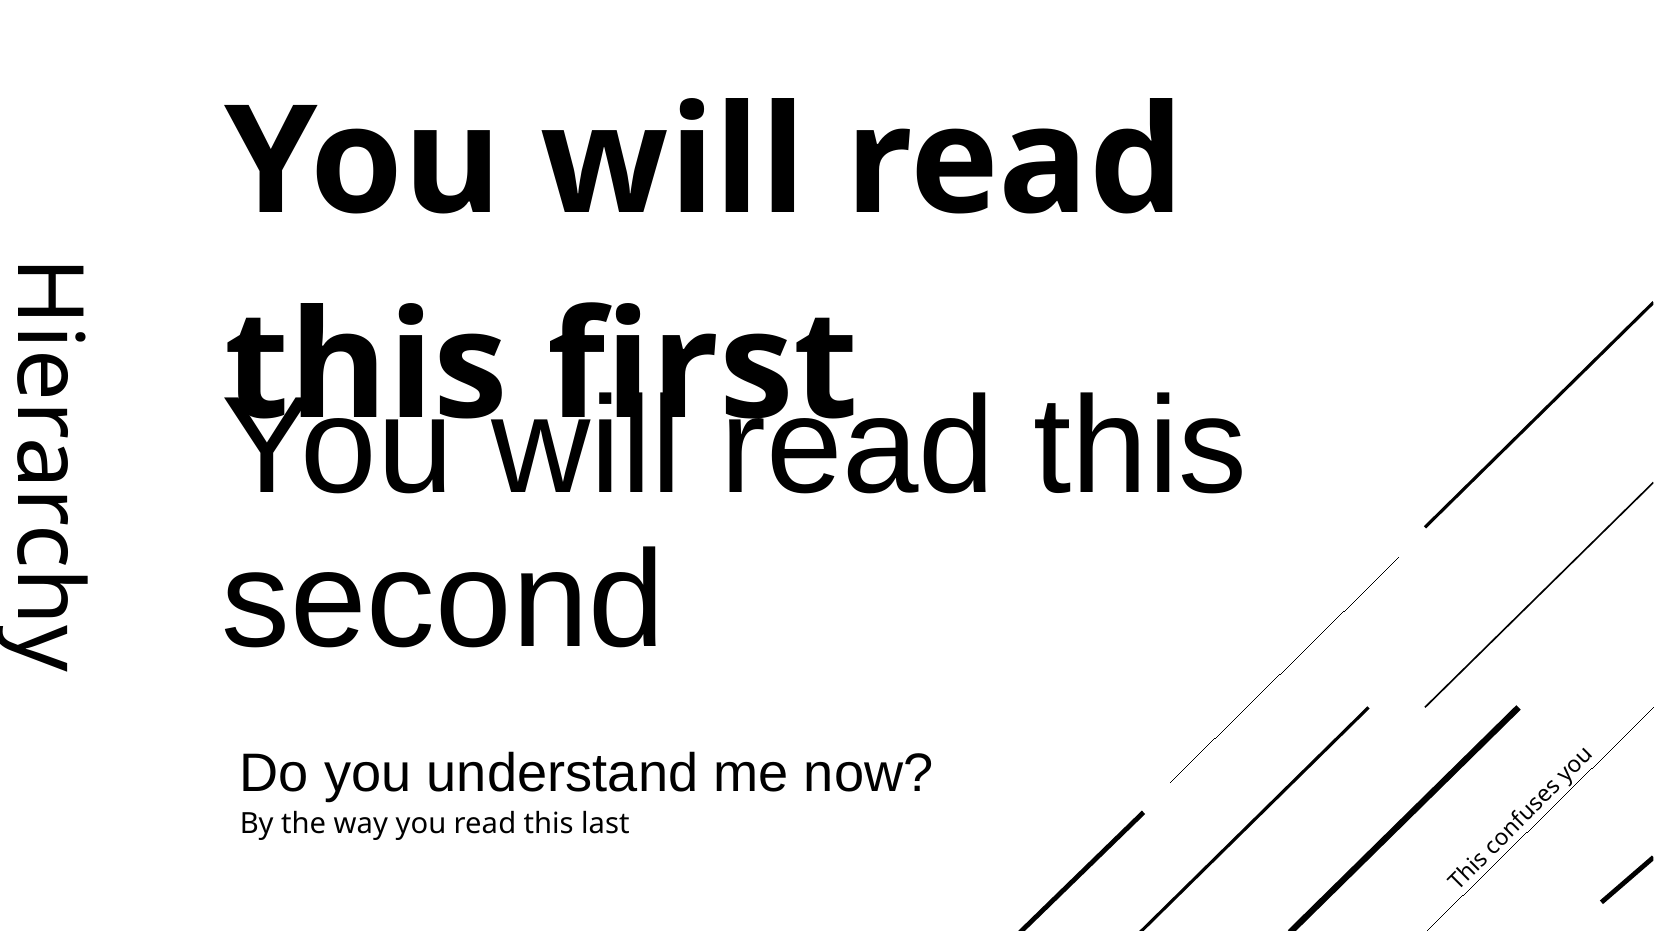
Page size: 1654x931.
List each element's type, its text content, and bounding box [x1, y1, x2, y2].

title Hierarchy [0, 0, 132, 931]
text_box This confuses you [1425, 650, 1654, 931]
text_box You will read this second [206, 360, 1407, 684]
text_box Do you understand me now? By the way you read this last [225, 734, 1426, 881]
text_box You will read this first [210, 45, 1516, 421]
